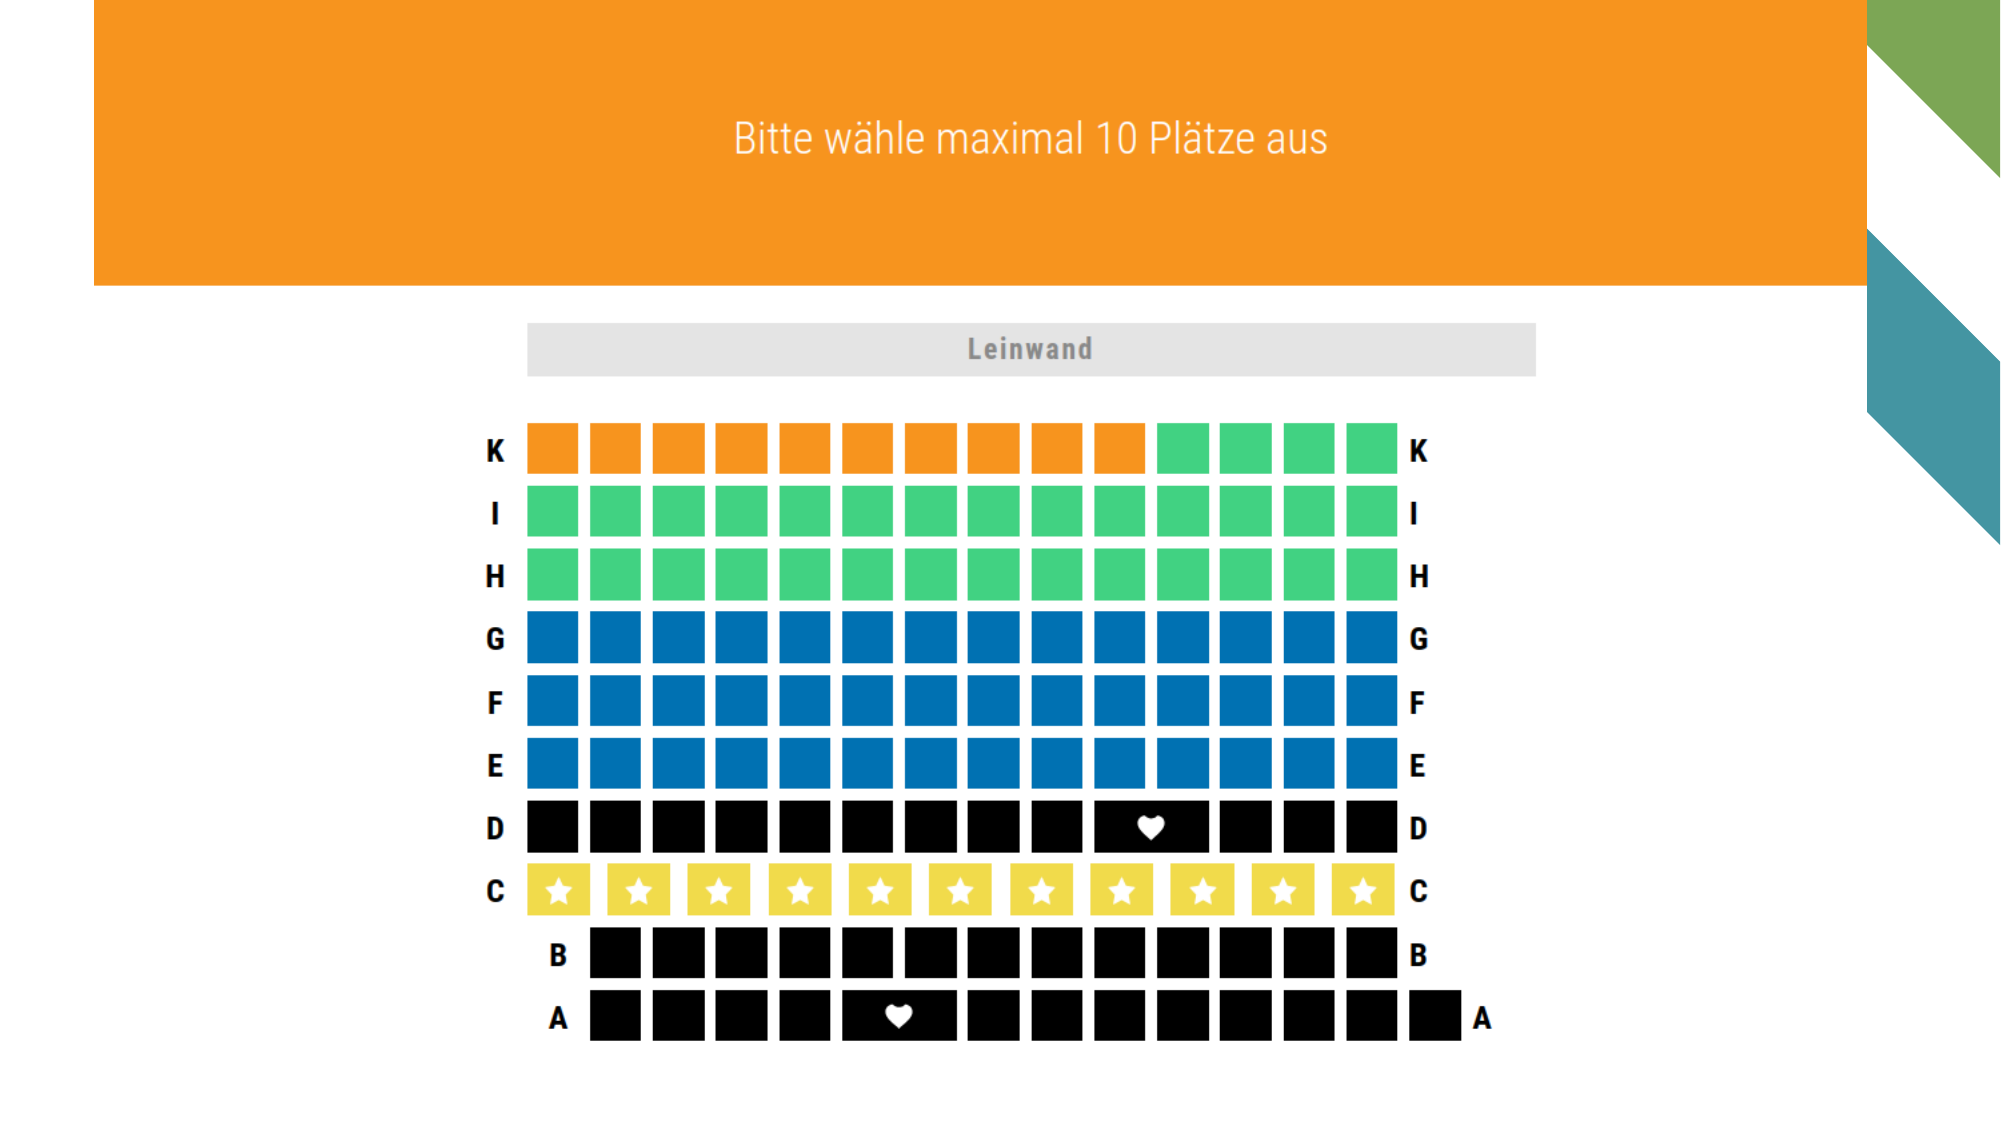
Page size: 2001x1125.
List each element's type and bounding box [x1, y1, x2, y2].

picture [94, 0, 1867, 1125]
